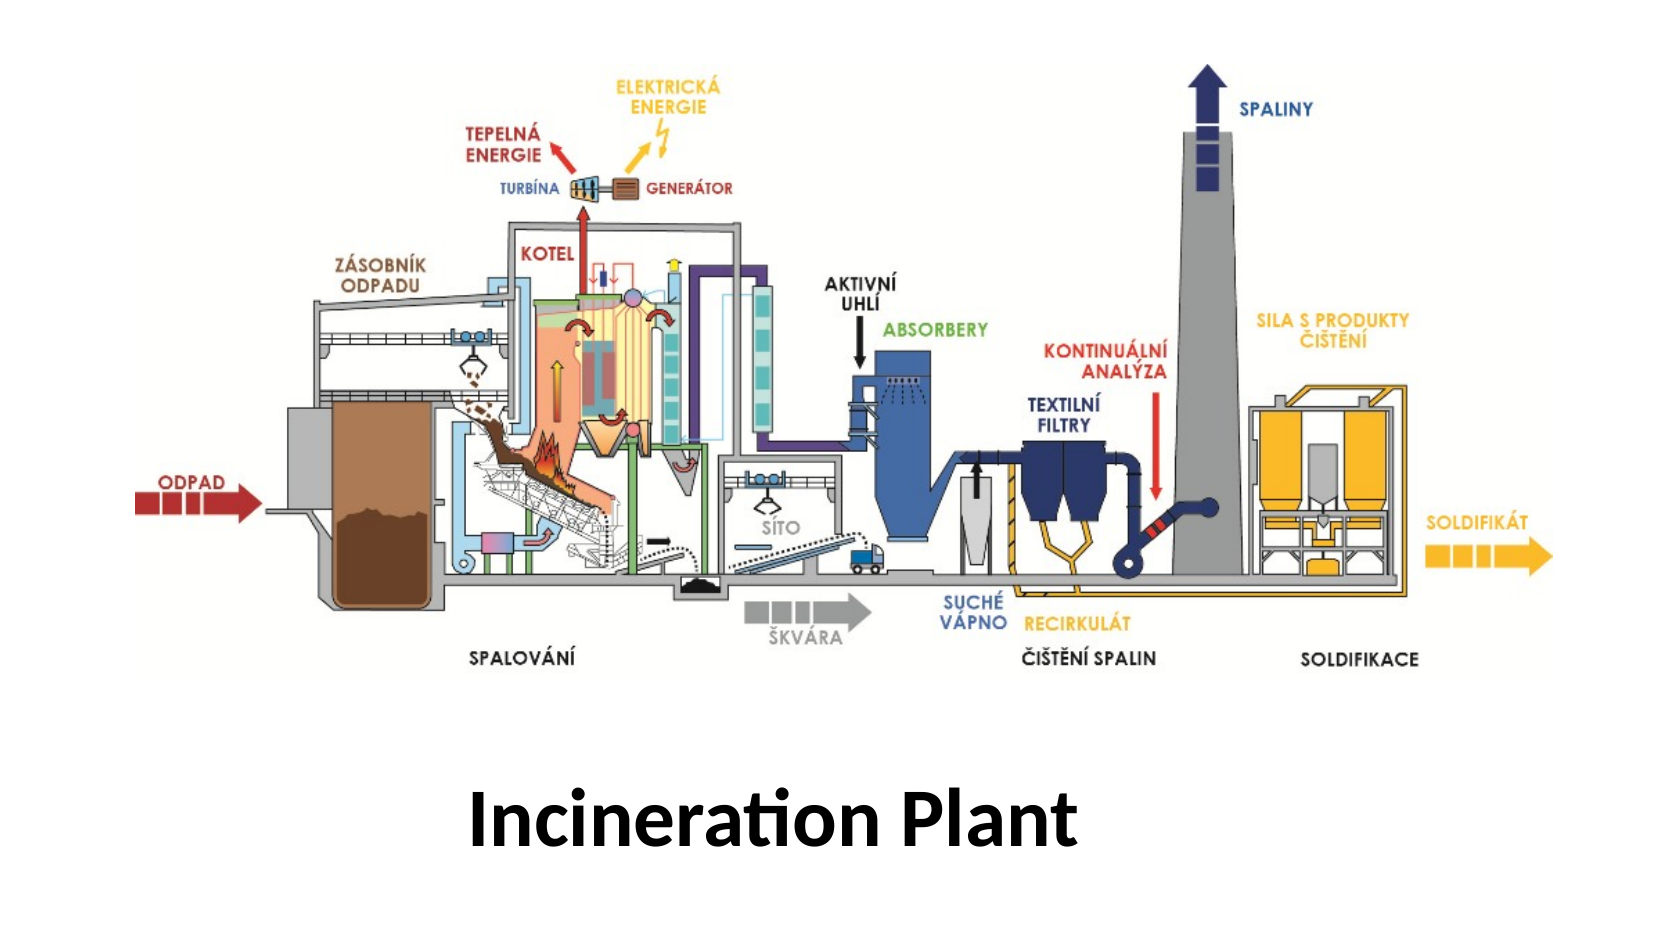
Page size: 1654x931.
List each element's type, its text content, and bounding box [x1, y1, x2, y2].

picture [135, 64, 1553, 676]
text_box Incineration Plant [452, 776, 1173, 891]
